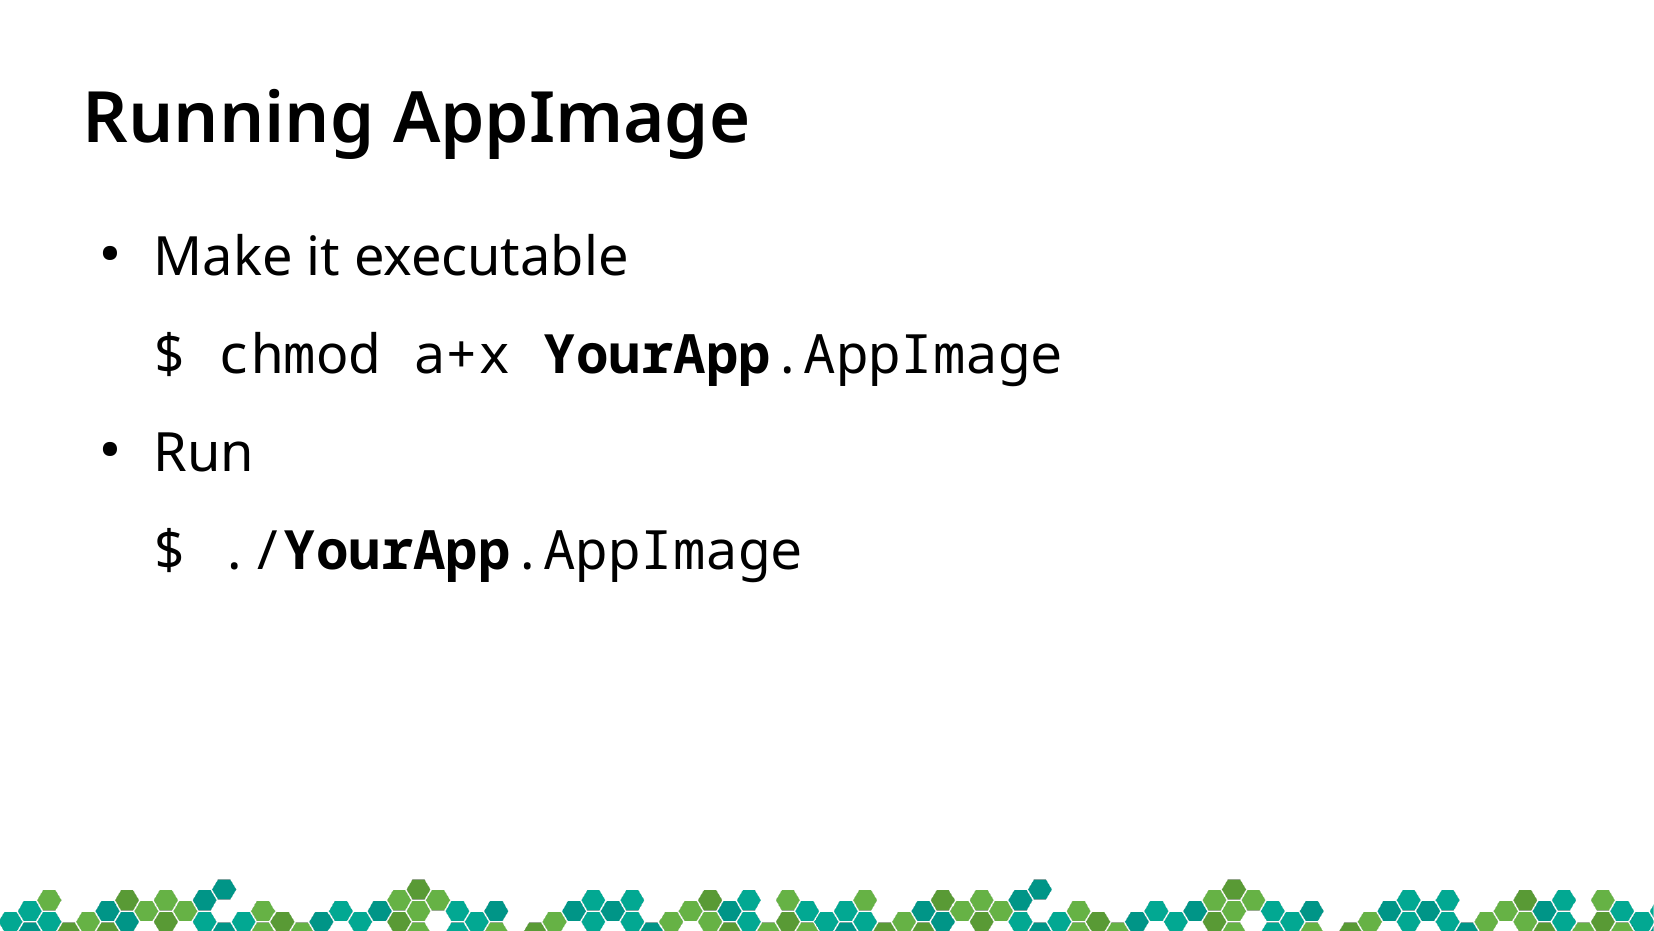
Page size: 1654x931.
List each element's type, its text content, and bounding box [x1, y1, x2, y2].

title Running AppImage [82, 37, 1571, 193]
picture [0, 871, 1654, 931]
list Make it executable $ chmod a+x YourApp.AppImage Run $ ./YourApp.AppImage [82, 217, 1571, 758]
